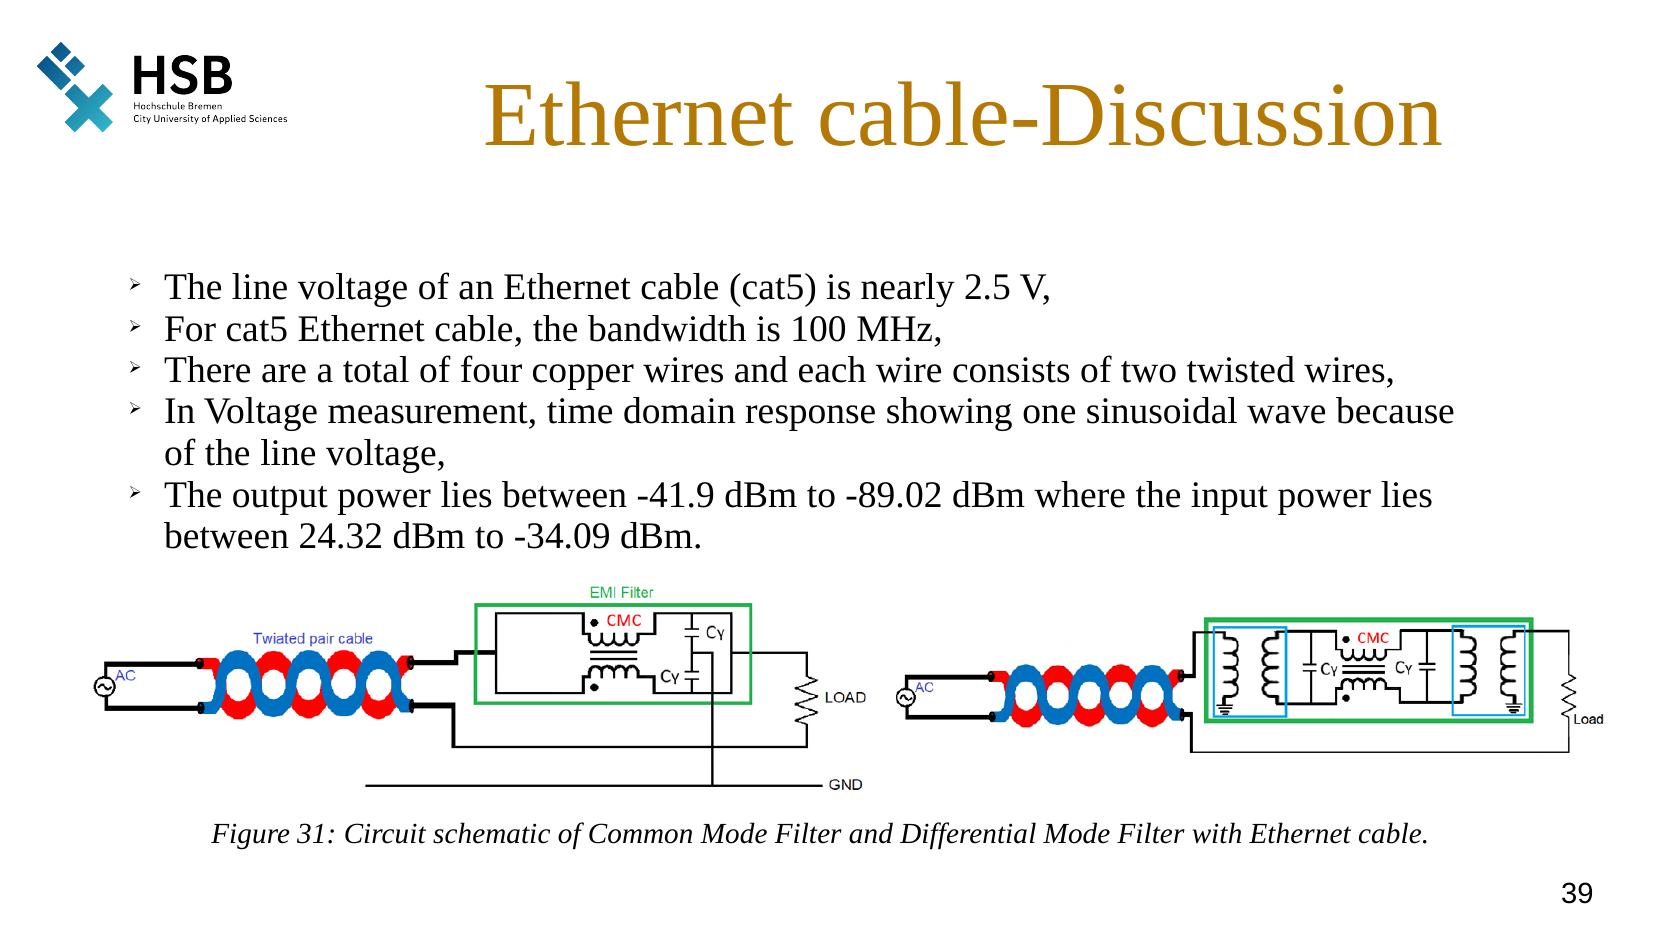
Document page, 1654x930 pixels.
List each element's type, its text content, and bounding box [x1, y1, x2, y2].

text_box Figure 31: Circuit schematic of Common Mode Filter and Differential Mode Filter with Ethernet cable. [196, 809, 1446, 857]
text_box The line voltage of an Ethernet cable (cat5) is nearly 2.5 V, For cat5 Ethernet cable, the bandwidth is 100 MHz, There are a total of four copper wires and each wire consists of two twisted wires, In Voltage measurement, time domain response showing one sinusoidal wave because of the line voltage, The output power lies between -41.9 dBm to -89.02 dBm where the input power lies between 24.32 dBm to -34.09 dBm. [114, 258, 1509, 606]
title Ethernet cable-Discussion [82, 37, 1571, 193]
picture [893, 608, 1608, 757]
text_box <number> [1546, 870, 1653, 926]
picture [26, 23, 297, 149]
picture [90, 579, 873, 795]
